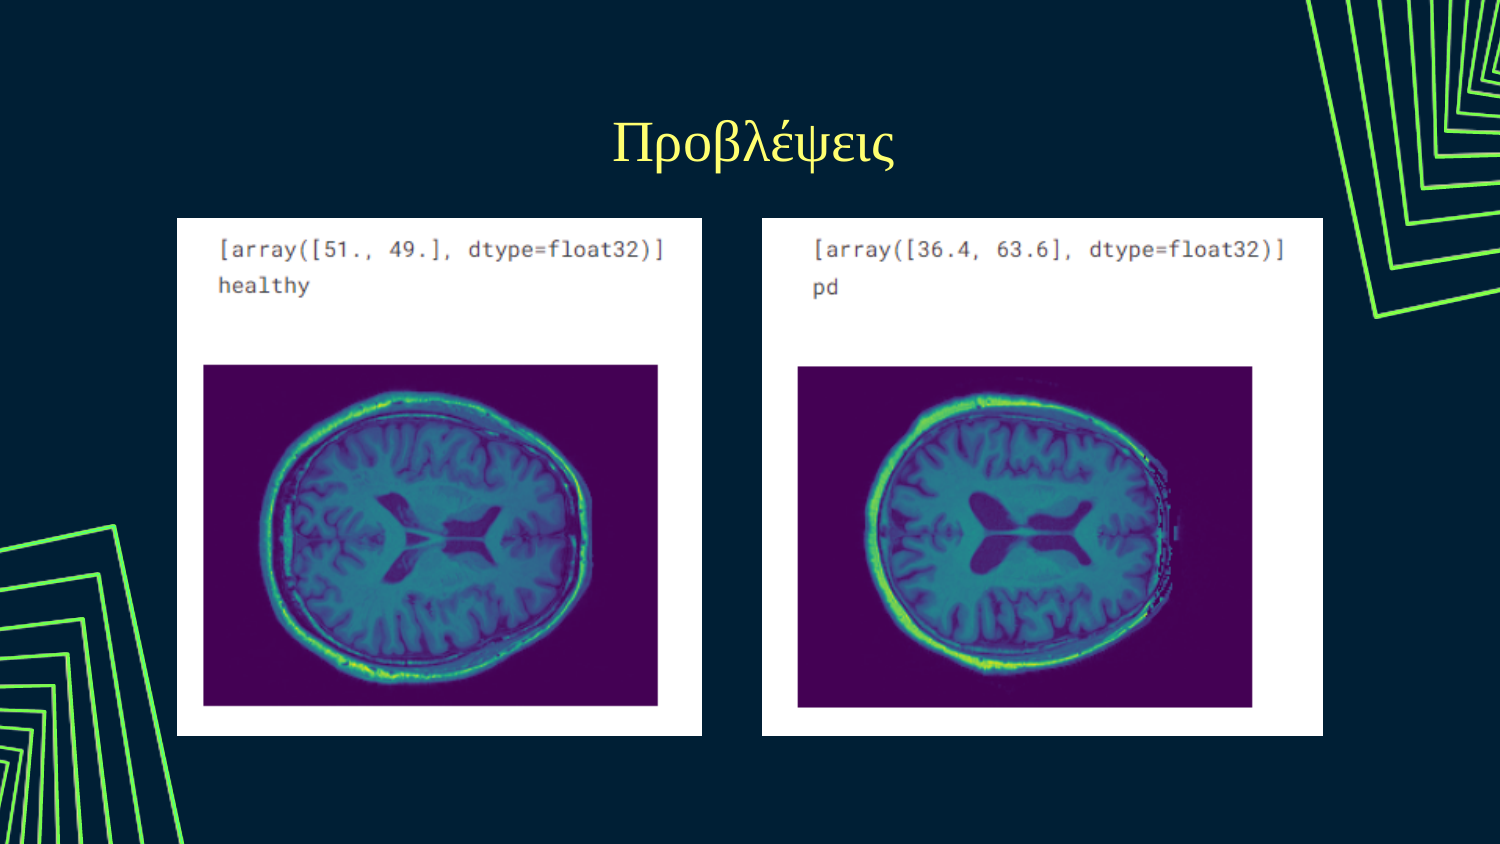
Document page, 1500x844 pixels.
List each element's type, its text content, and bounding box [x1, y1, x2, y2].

picture [177, 218, 702, 736]
picture [762, 218, 1323, 736]
title Προβλέψεις [116, 88, 1390, 137]
